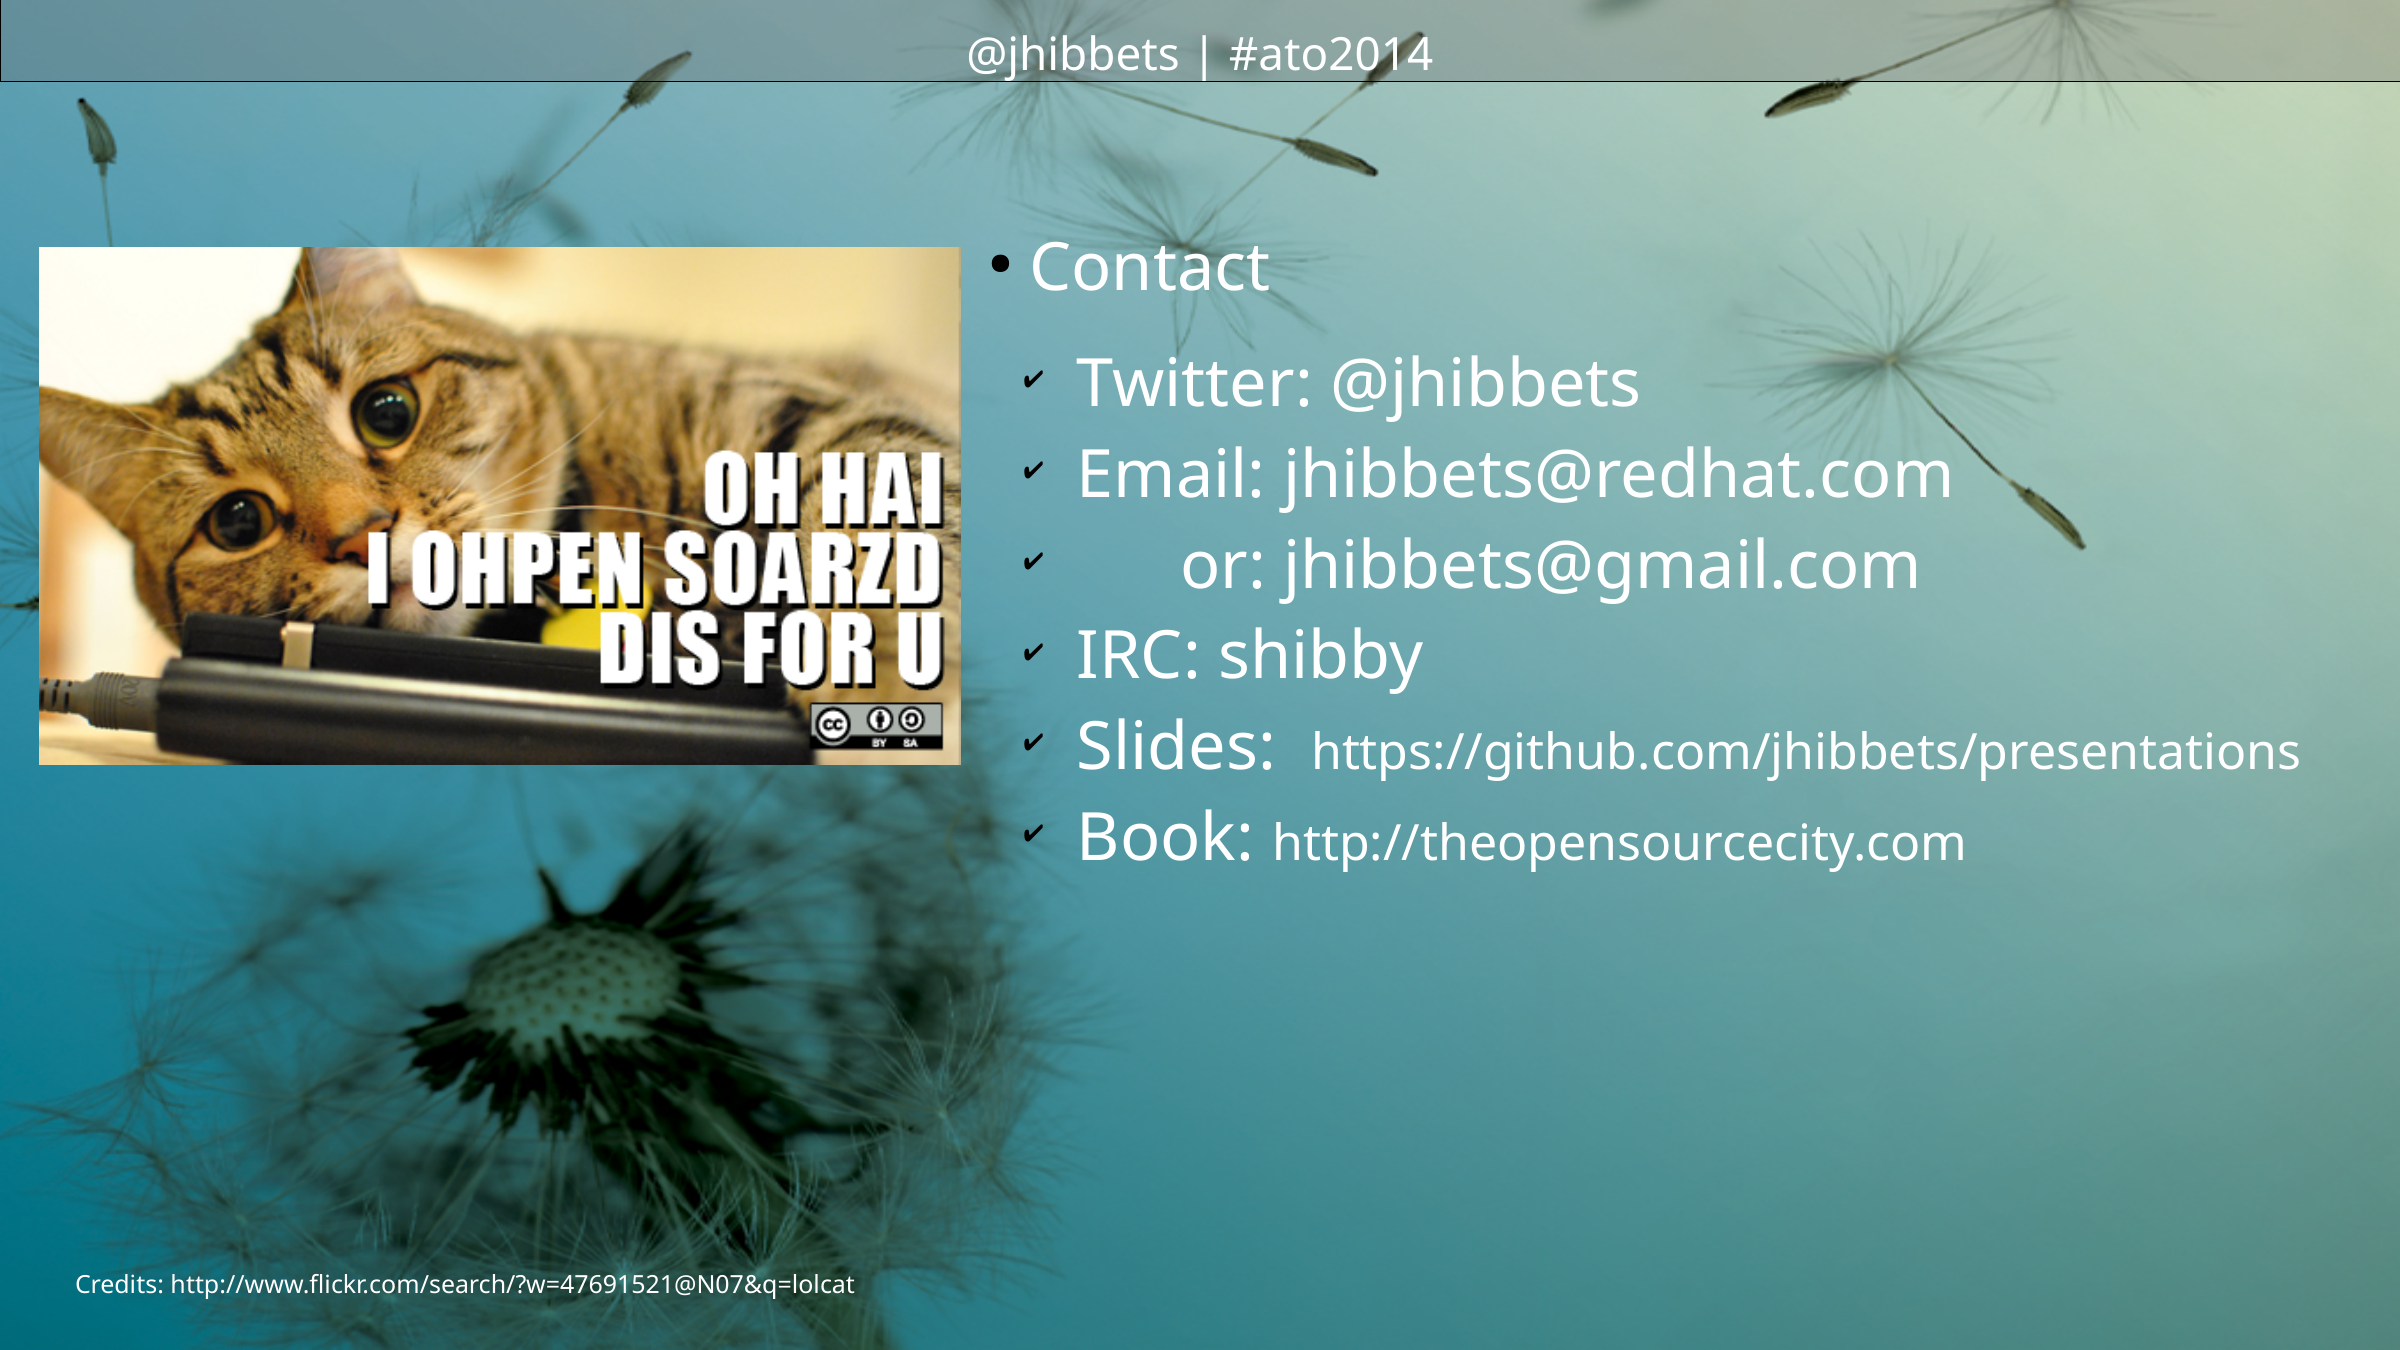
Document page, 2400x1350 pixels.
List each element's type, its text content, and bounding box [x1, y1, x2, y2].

subtitle Contact Twitter: @jhibbets Email: jhibbets@redhat.com or: jhibbets@gmail.com IRC: shibby Slides: https://github.com/jhibbets/presentations Book: http://theopensourcecity.com [988, 238, 2371, 861]
text_box Credits: http://www.flickr.com/search/?w=47691521@N07&q=lolcat [60, 1259, 1261, 1307]
picture [0, 82, 2400, 1350]
